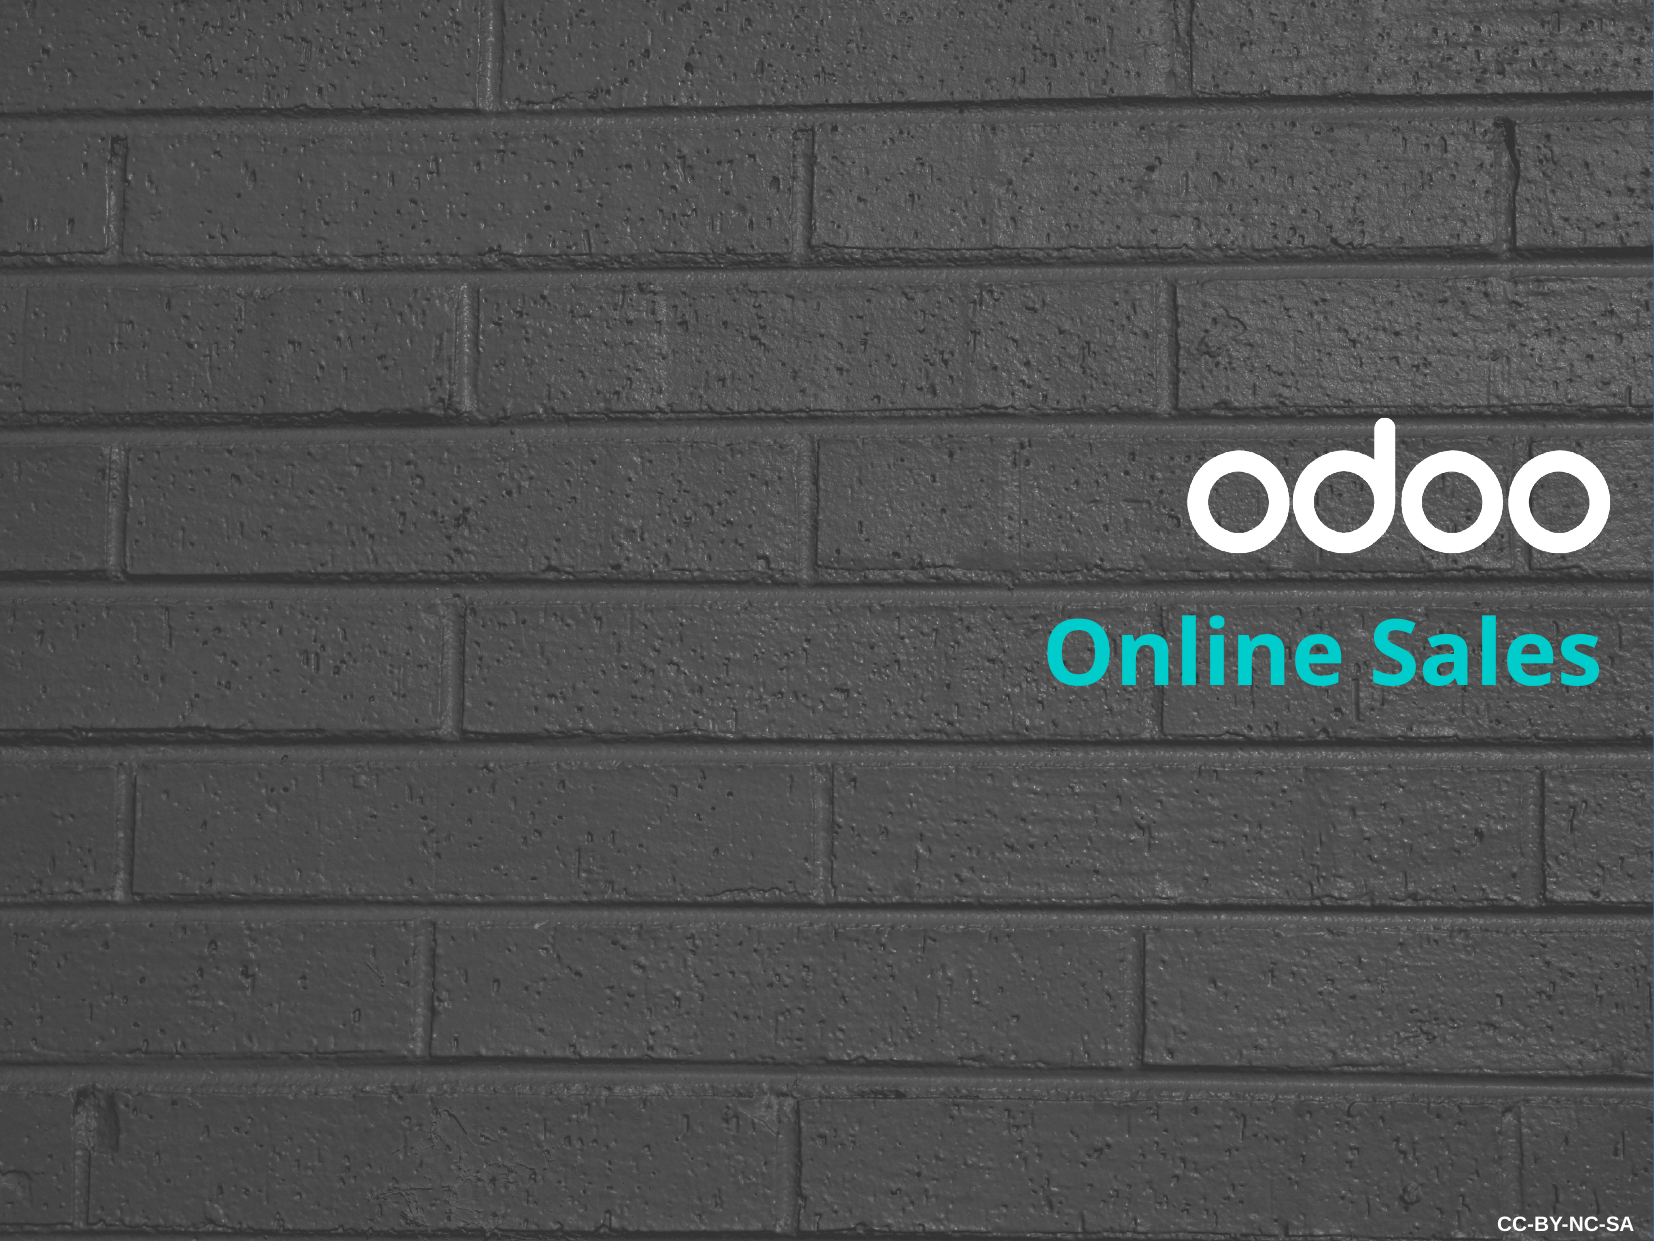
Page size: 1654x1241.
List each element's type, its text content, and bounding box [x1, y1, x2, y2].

text_box Online Sales [0, 580, 1619, 1085]
text_box CC-BY-NC-SA [1482, 1204, 1654, 1241]
picture [0, 0, 1654, 1241]
